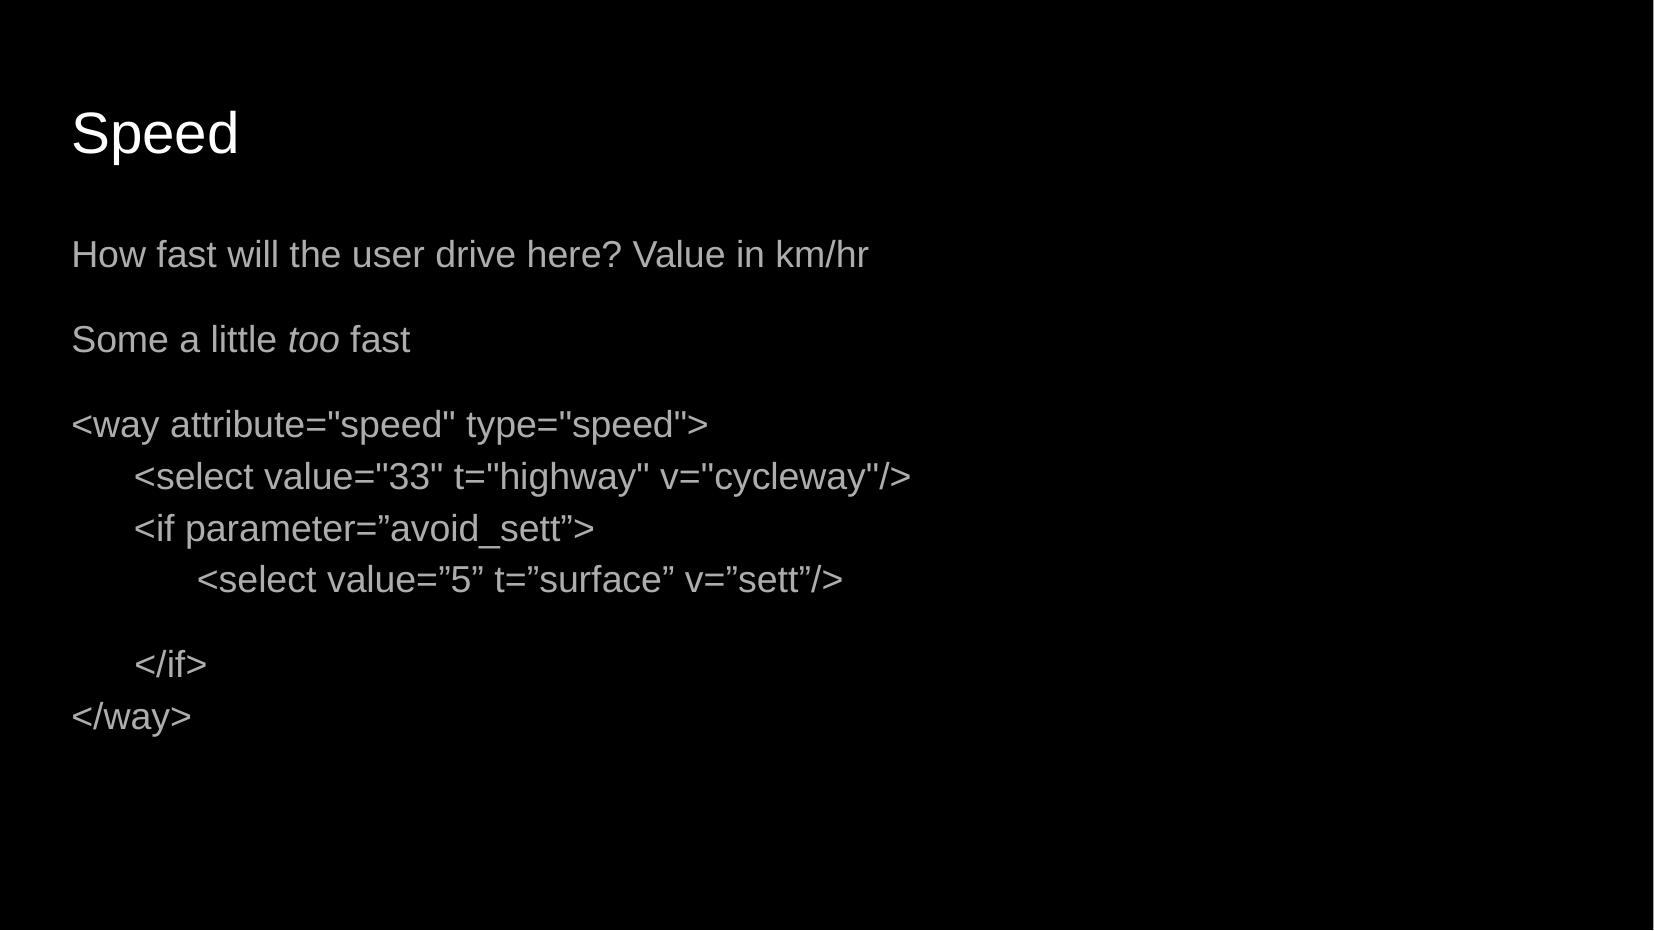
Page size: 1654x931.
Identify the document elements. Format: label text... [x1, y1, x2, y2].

list How fast will the user drive here? Value in km/hr Some a little too fast <way attribute="speed" type="speed"> <select value="33" t="highway" v="cycleway"/> <if parameter=”avoid_sett”> <select value=”5” t=”surface” v=”sett”/> </if> </way> [56, 208, 1598, 827]
title Speed [56, 80, 1598, 184]
